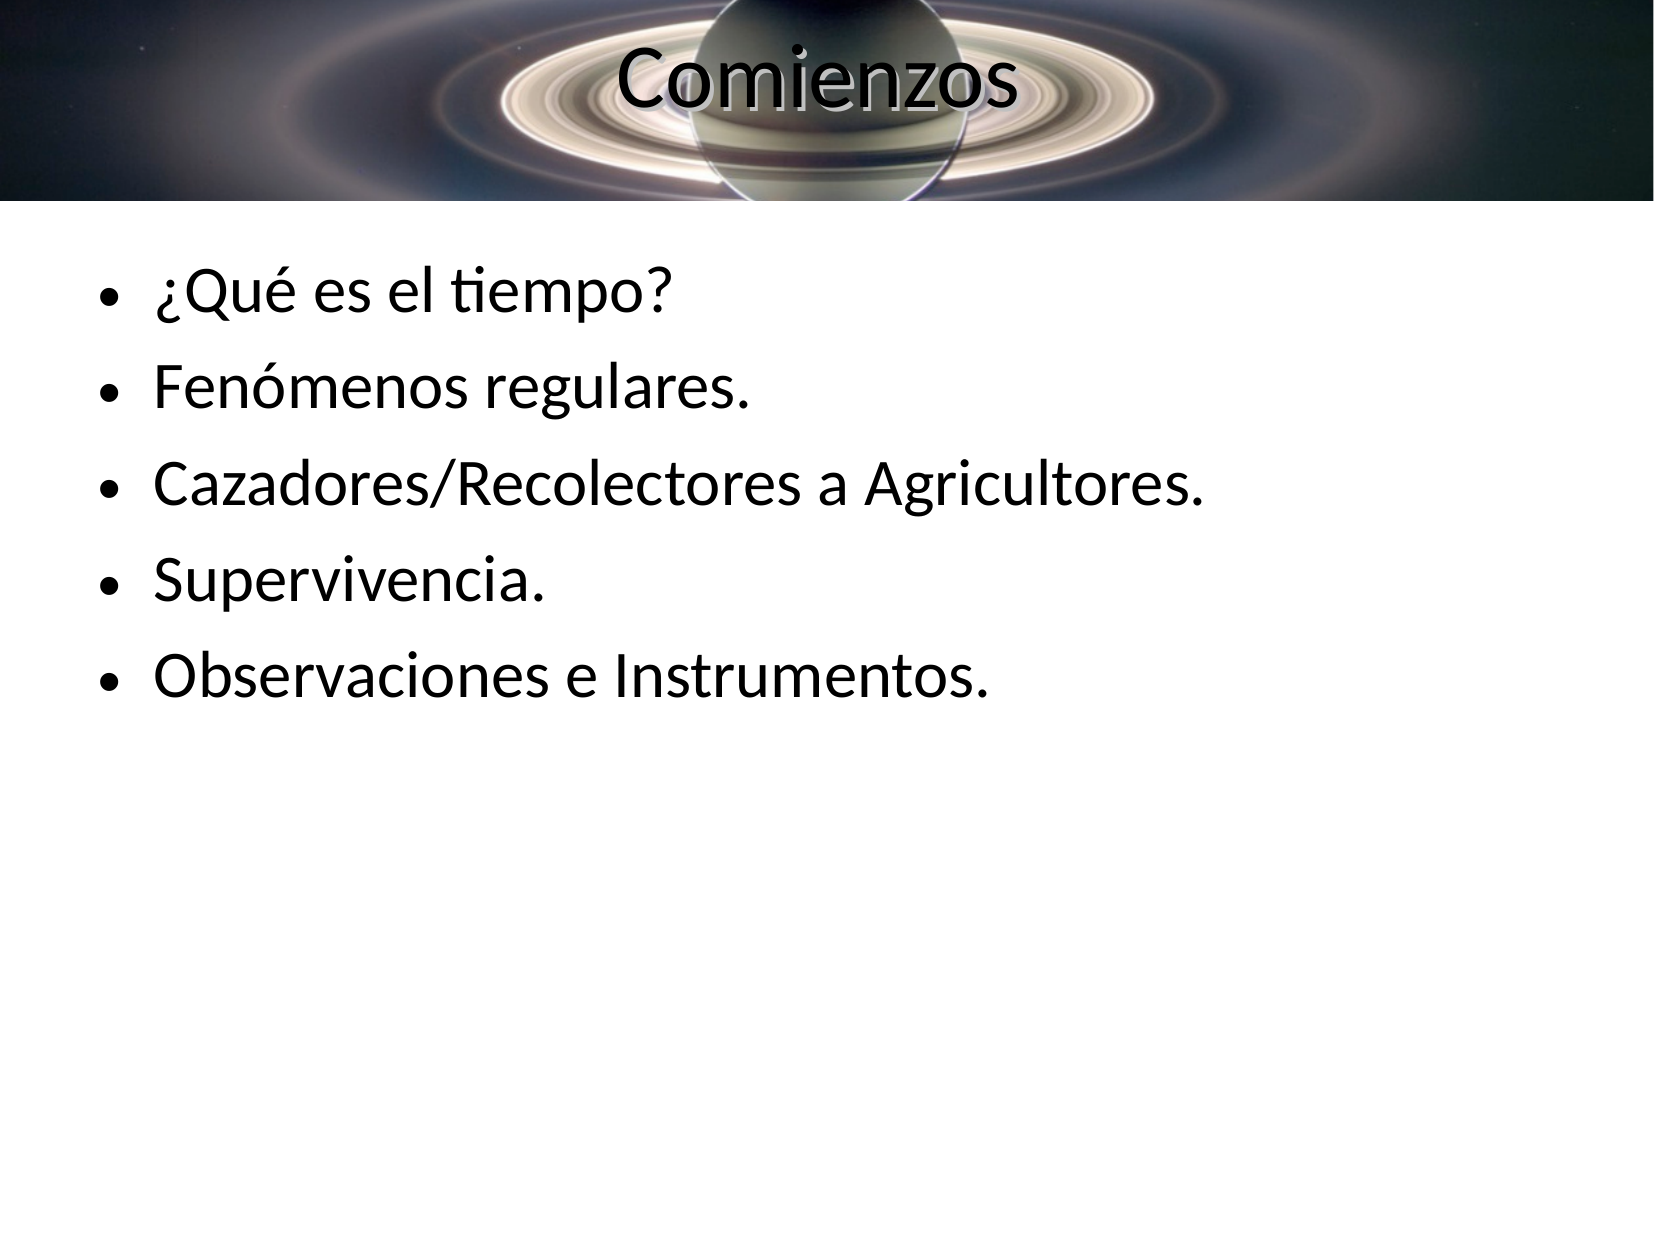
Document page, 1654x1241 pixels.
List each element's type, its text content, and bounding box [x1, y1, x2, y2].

picture [0, 0, 1654, 201]
title Comienzos [75, 19, 1564, 151]
list ¿Qué es el tiempo? Fenómenos regulares. Cazadores/Recolectores a Agricultores. Supervivencia. Observaciones e Instrumentos. [82, 255, 1571, 1156]
